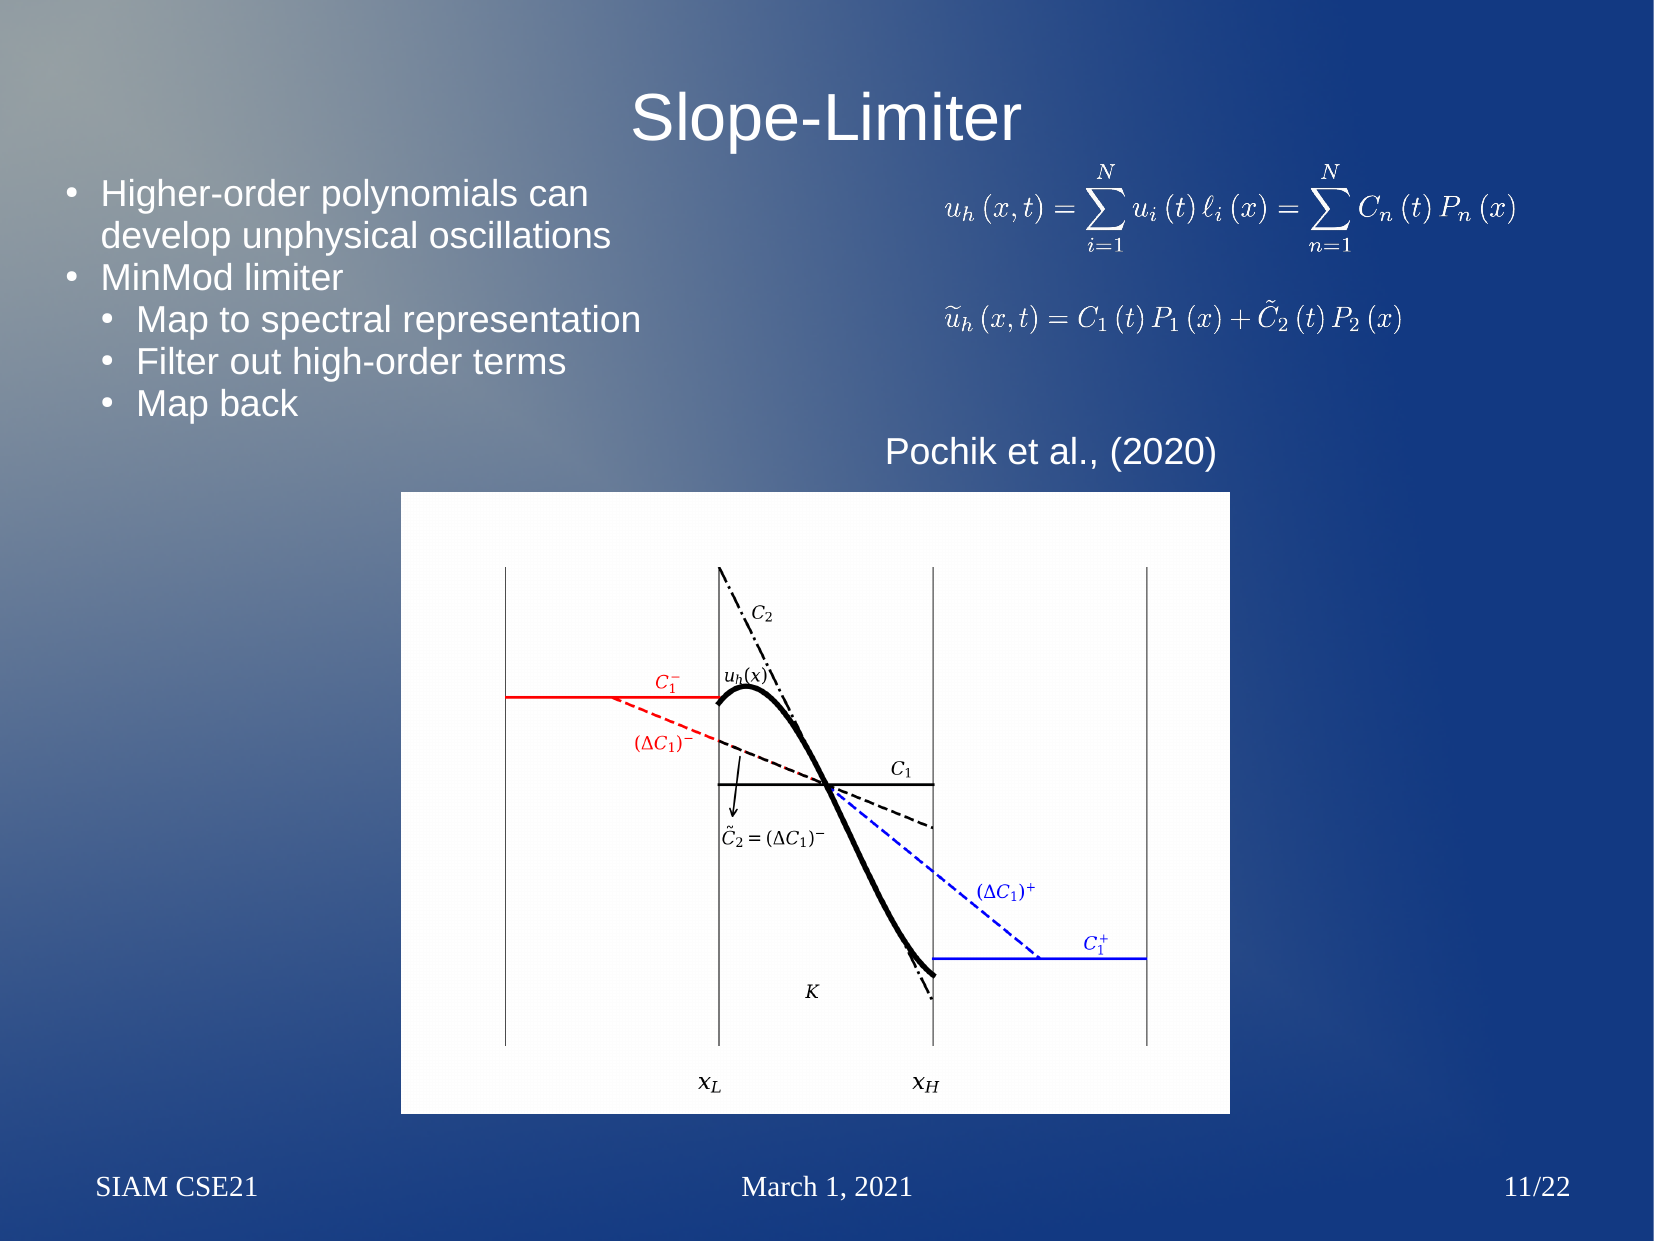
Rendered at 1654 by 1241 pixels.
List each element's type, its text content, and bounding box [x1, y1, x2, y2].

picture [0, 0, 1654, 1241]
text_box Higher-order polynomials can develop unphysical oscillations MinMod limiter Map to spectral representation Filter out high-order terms Map back [50, 165, 741, 432]
title Slope-Limiter [82, 13, 1571, 222]
text_box Pochik et al., (2020) [870, 423, 1246, 481]
